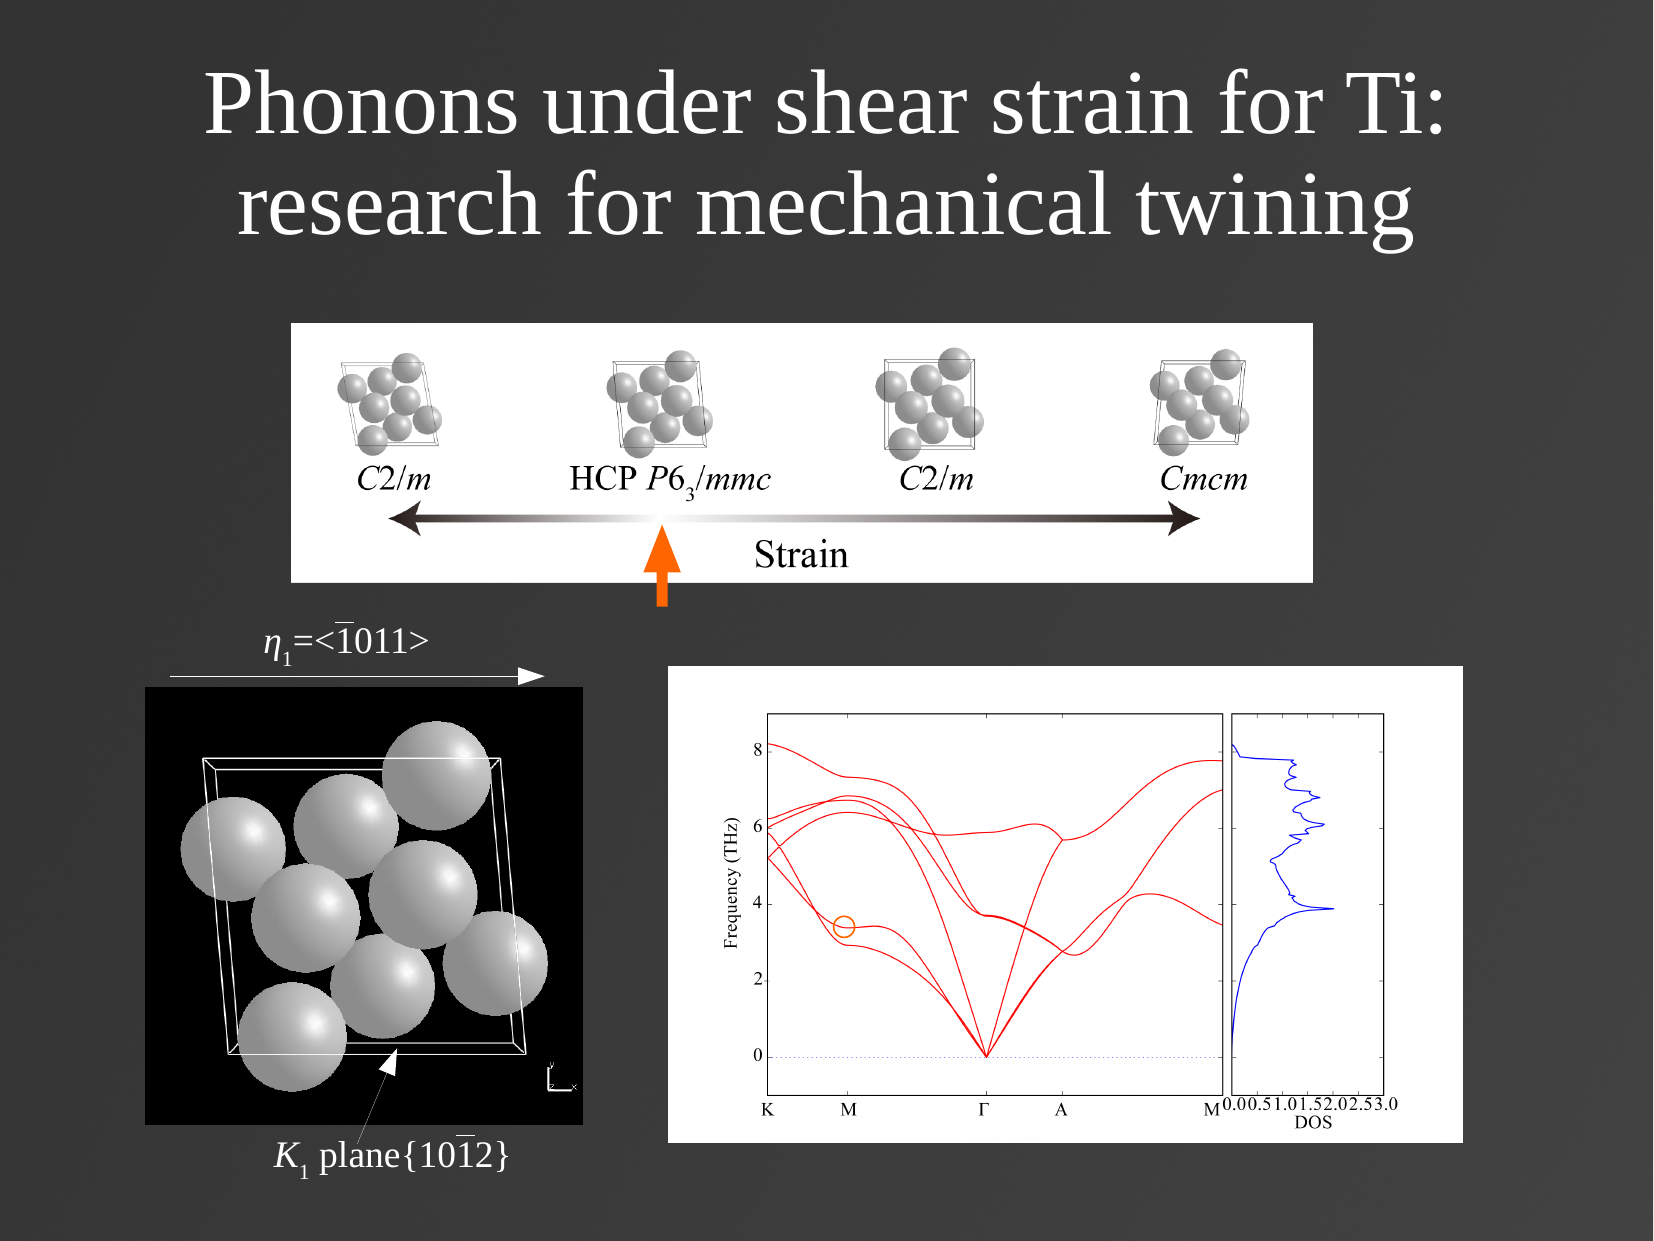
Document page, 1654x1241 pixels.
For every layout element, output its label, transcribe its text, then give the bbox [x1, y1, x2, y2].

text_box K1 plane{1012} [259, 1126, 526, 1192]
picture [0, 0, 1654, 1241]
text_box η1=<1011> [248, 612, 445, 676]
title Phonons under shear strain for Ti: research for mechanical twining [61, 51, 1594, 255]
text_box [643, 524, 681, 607]
